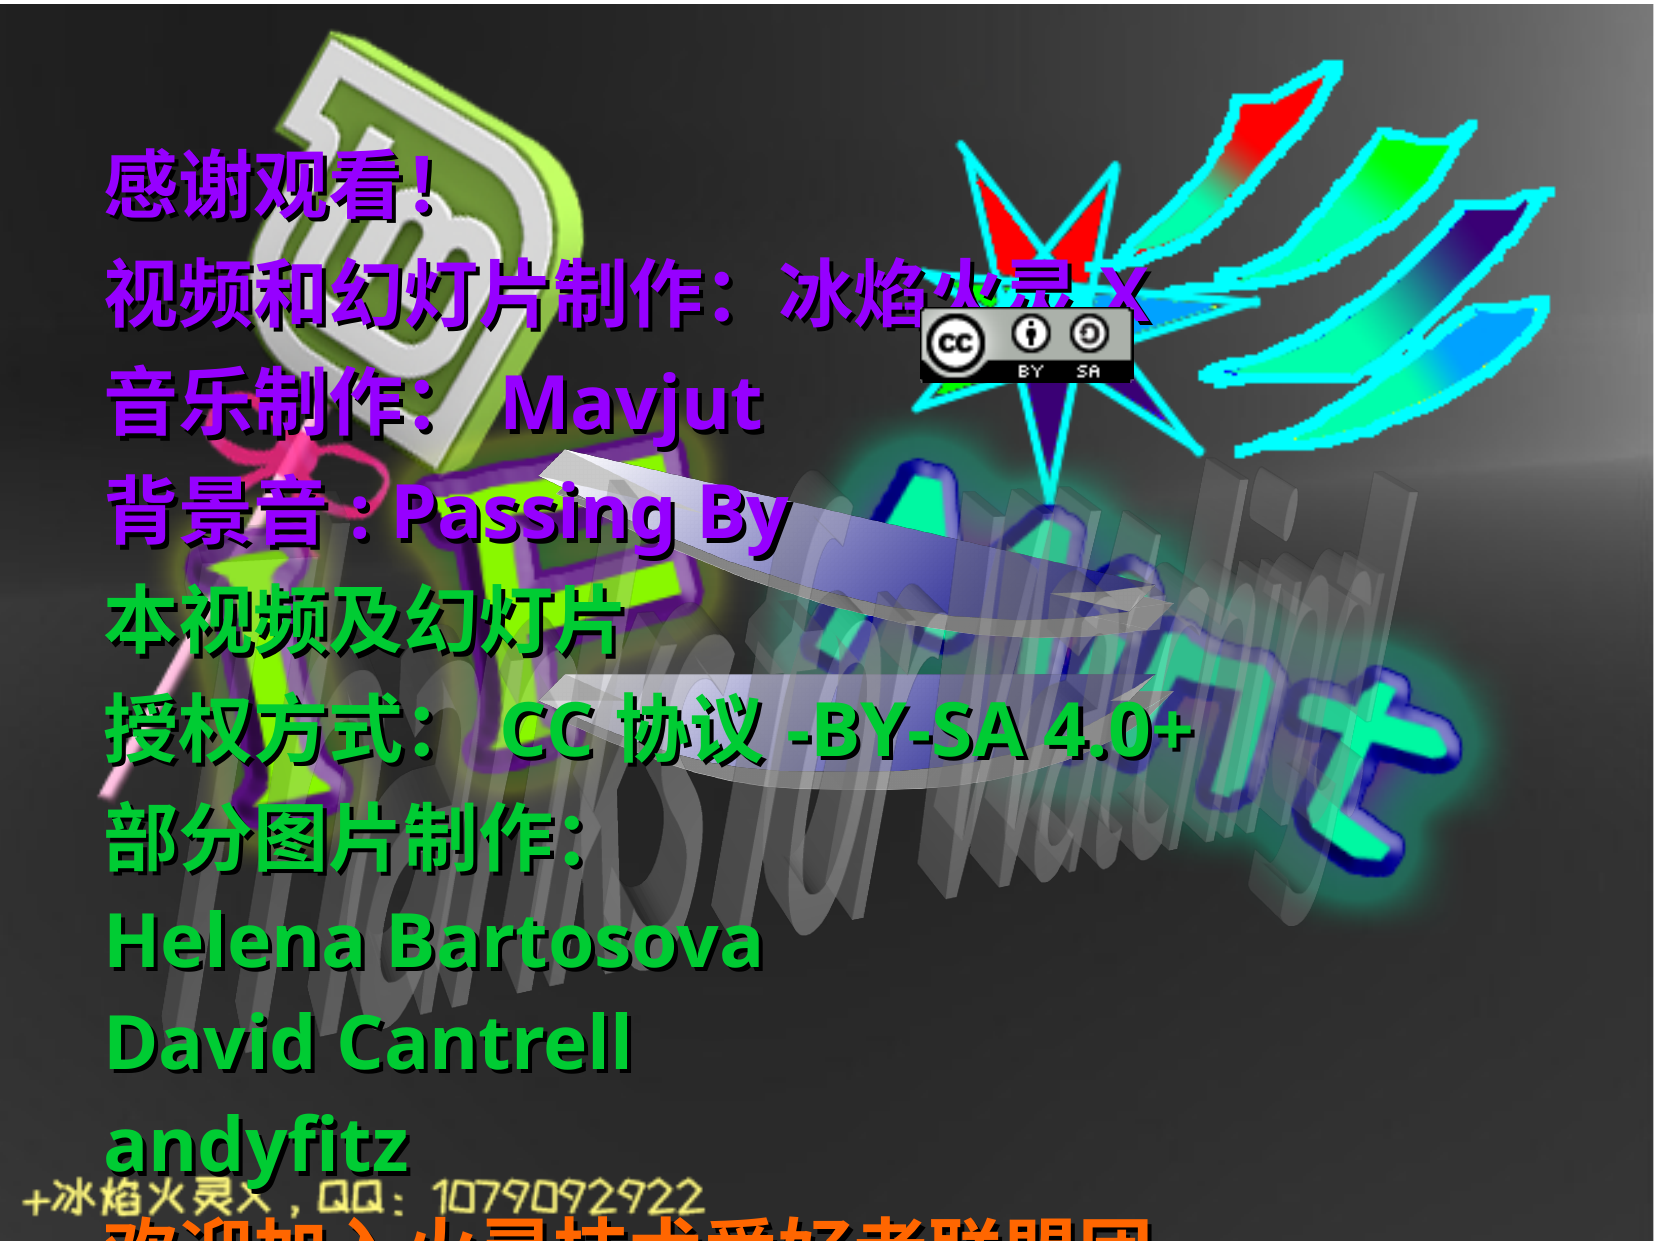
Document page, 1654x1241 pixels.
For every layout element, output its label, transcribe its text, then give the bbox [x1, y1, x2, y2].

picture [0, 4, 1654, 1241]
picture [217, 1231, 224, 1241]
picture [1097, 1232, 1117, 1238]
picture [114, 1237, 125, 1241]
picture [1126, 1232, 1138, 1241]
text_box 感谢观看！ 视频和幻灯片制作：冰焰火灵X 音乐制作：Mavjut 背景音: Passing By 本视频及幻灯片 授权方式：CC协议-BY-SA 4.0+ 部分图片制作： Helena Bartosova David Cantrell andyfitz 欢迎加入火灵技术爱好者联盟团 团队主QQ群：128242181 一起研究各类计算机相关的技术！ [88, 118, 1406, 1108]
picture [675, 1224, 686, 1235]
